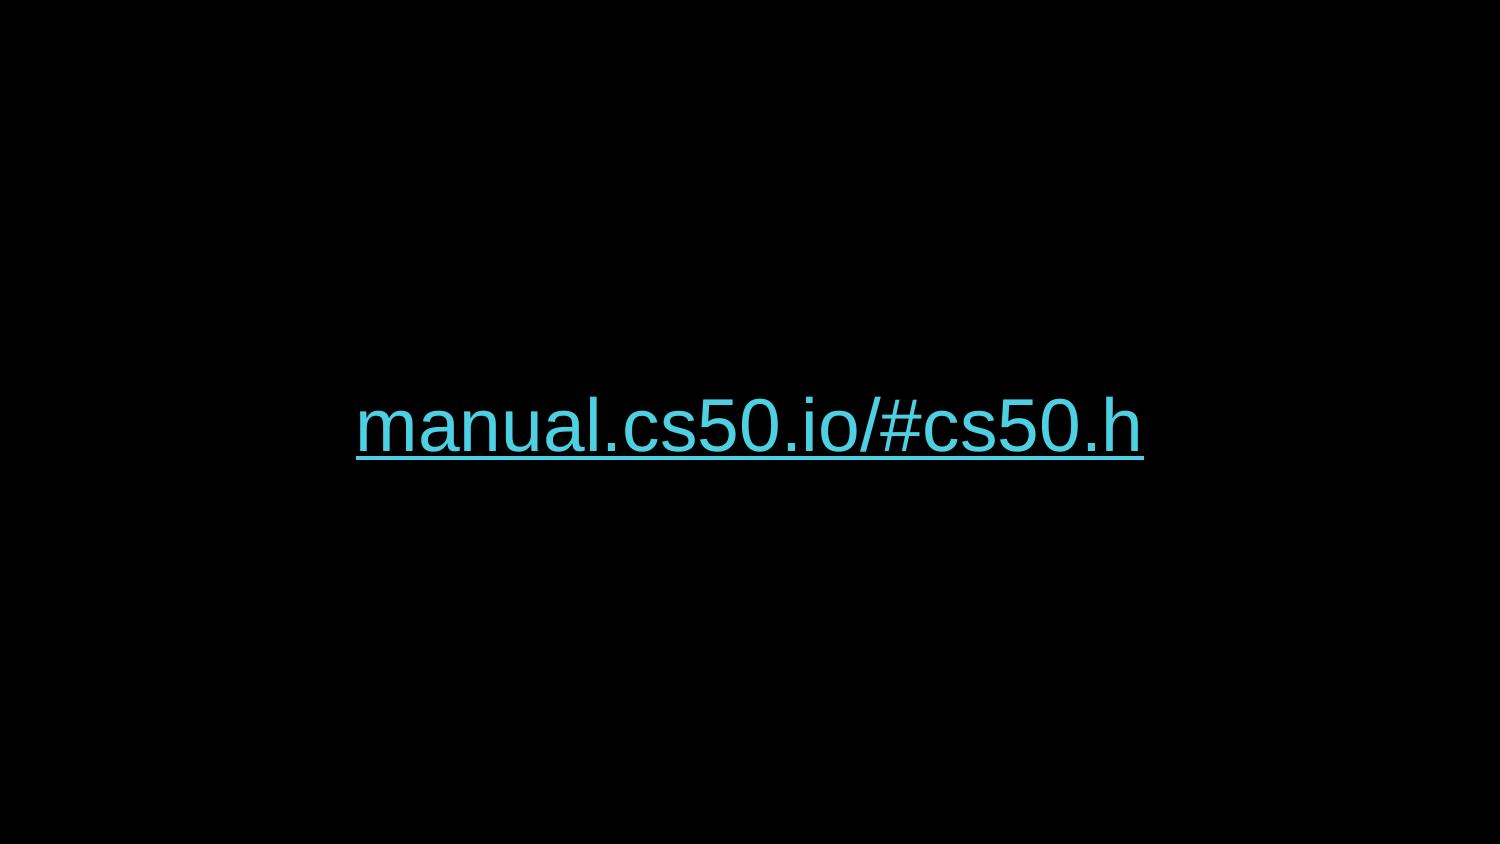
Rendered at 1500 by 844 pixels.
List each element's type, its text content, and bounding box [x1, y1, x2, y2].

title manual.cs50.io/#cs50.h [51, 352, 1449, 491]
